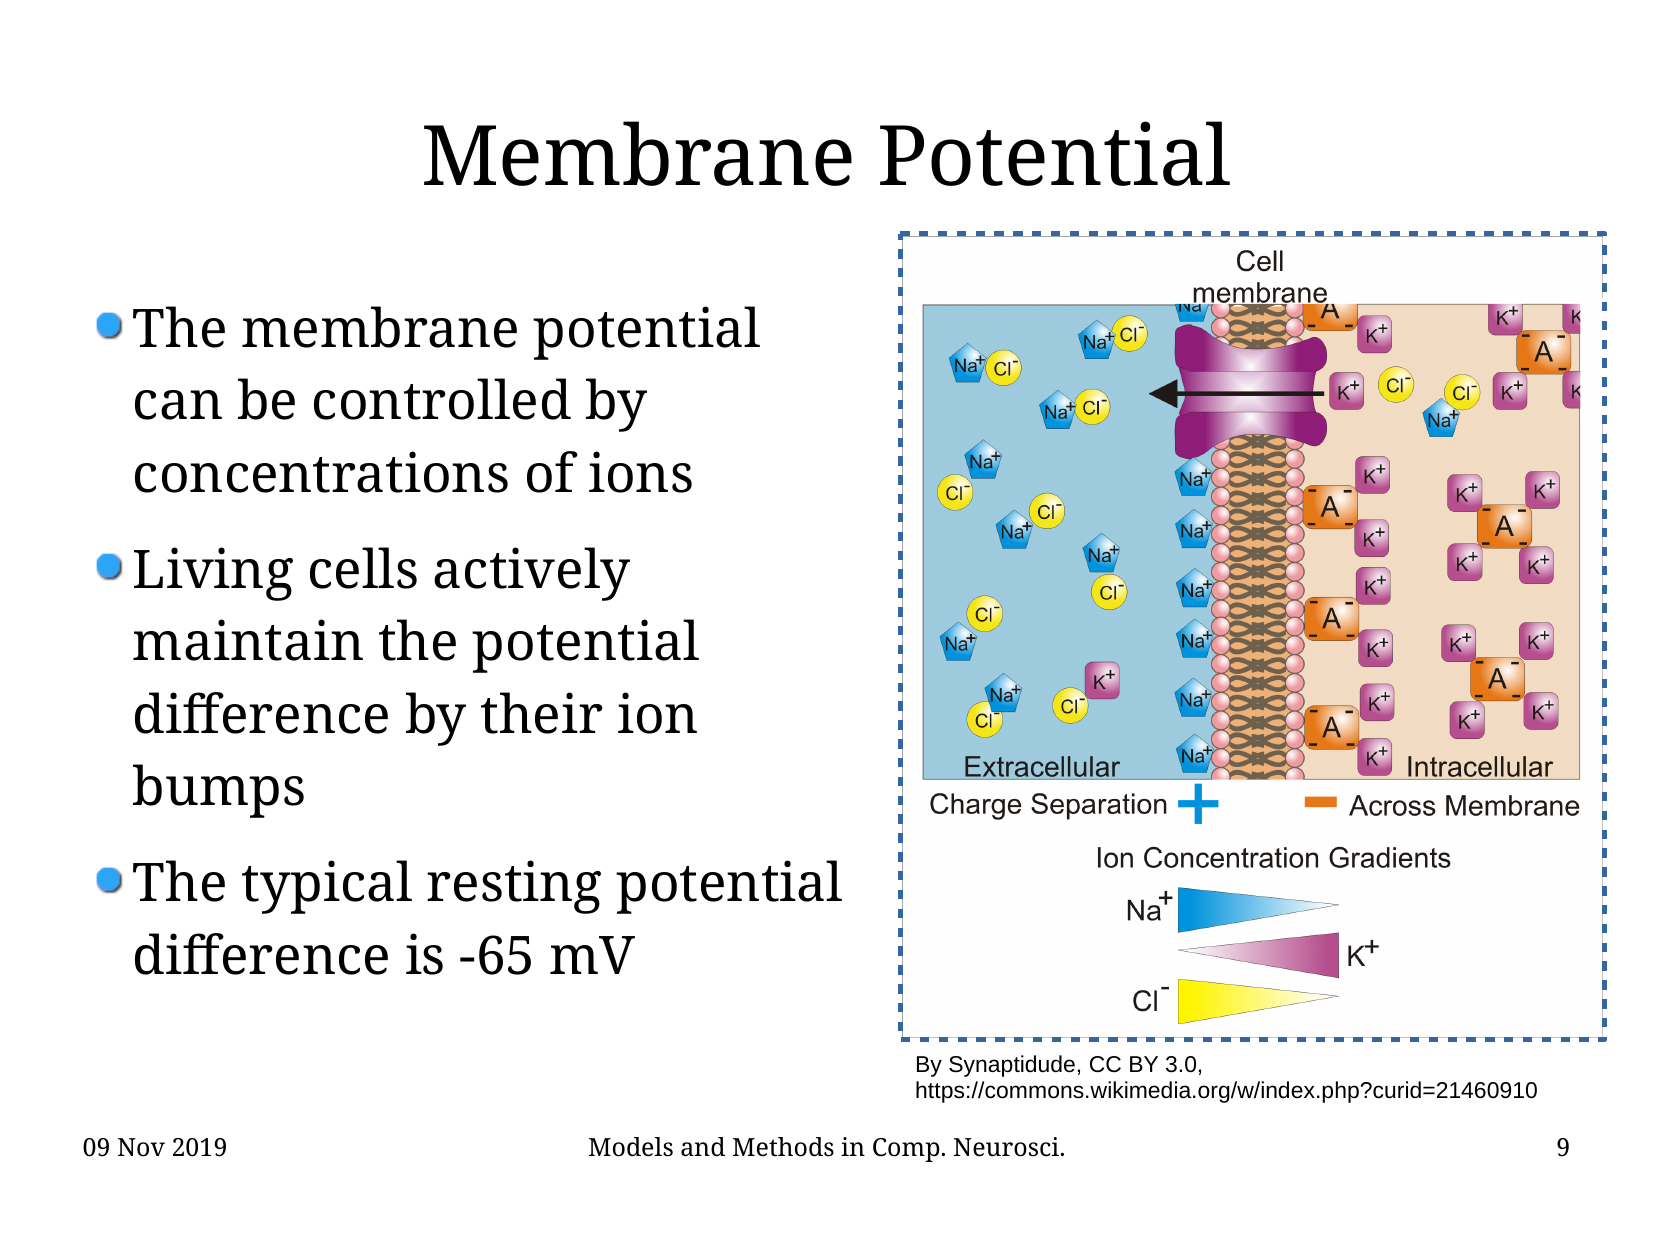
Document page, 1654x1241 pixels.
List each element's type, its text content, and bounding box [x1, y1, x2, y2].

text_box By Synaptidude, CC BY 3.0, https://commons.wikimedia.org/w/index.php?curid=21460910 [900, 1044, 1591, 1111]
picture [902, 236, 1603, 1038]
title Membrane Potential [82, 49, 1571, 257]
list The membrane potential can be controlled by concentrations of ions Living cells actively maintain the potential difference by their ion bumps The typical resting potential difference is -65 mV [82, 290, 857, 1010]
